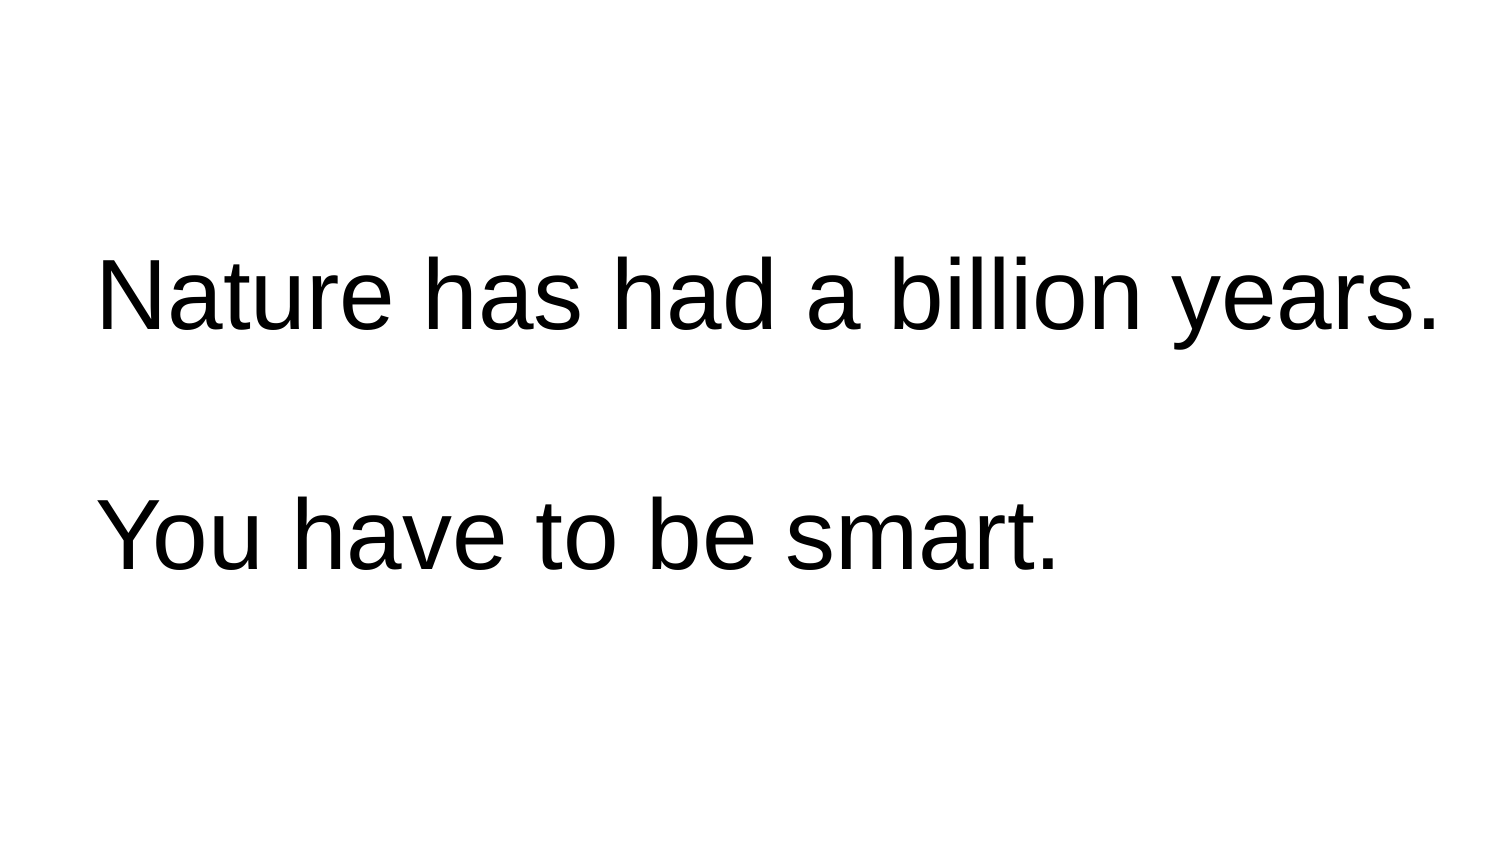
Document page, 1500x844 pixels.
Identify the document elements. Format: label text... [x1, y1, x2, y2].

title Nature has had a billion years. You have to be smart. [80, 73, 1481, 745]
